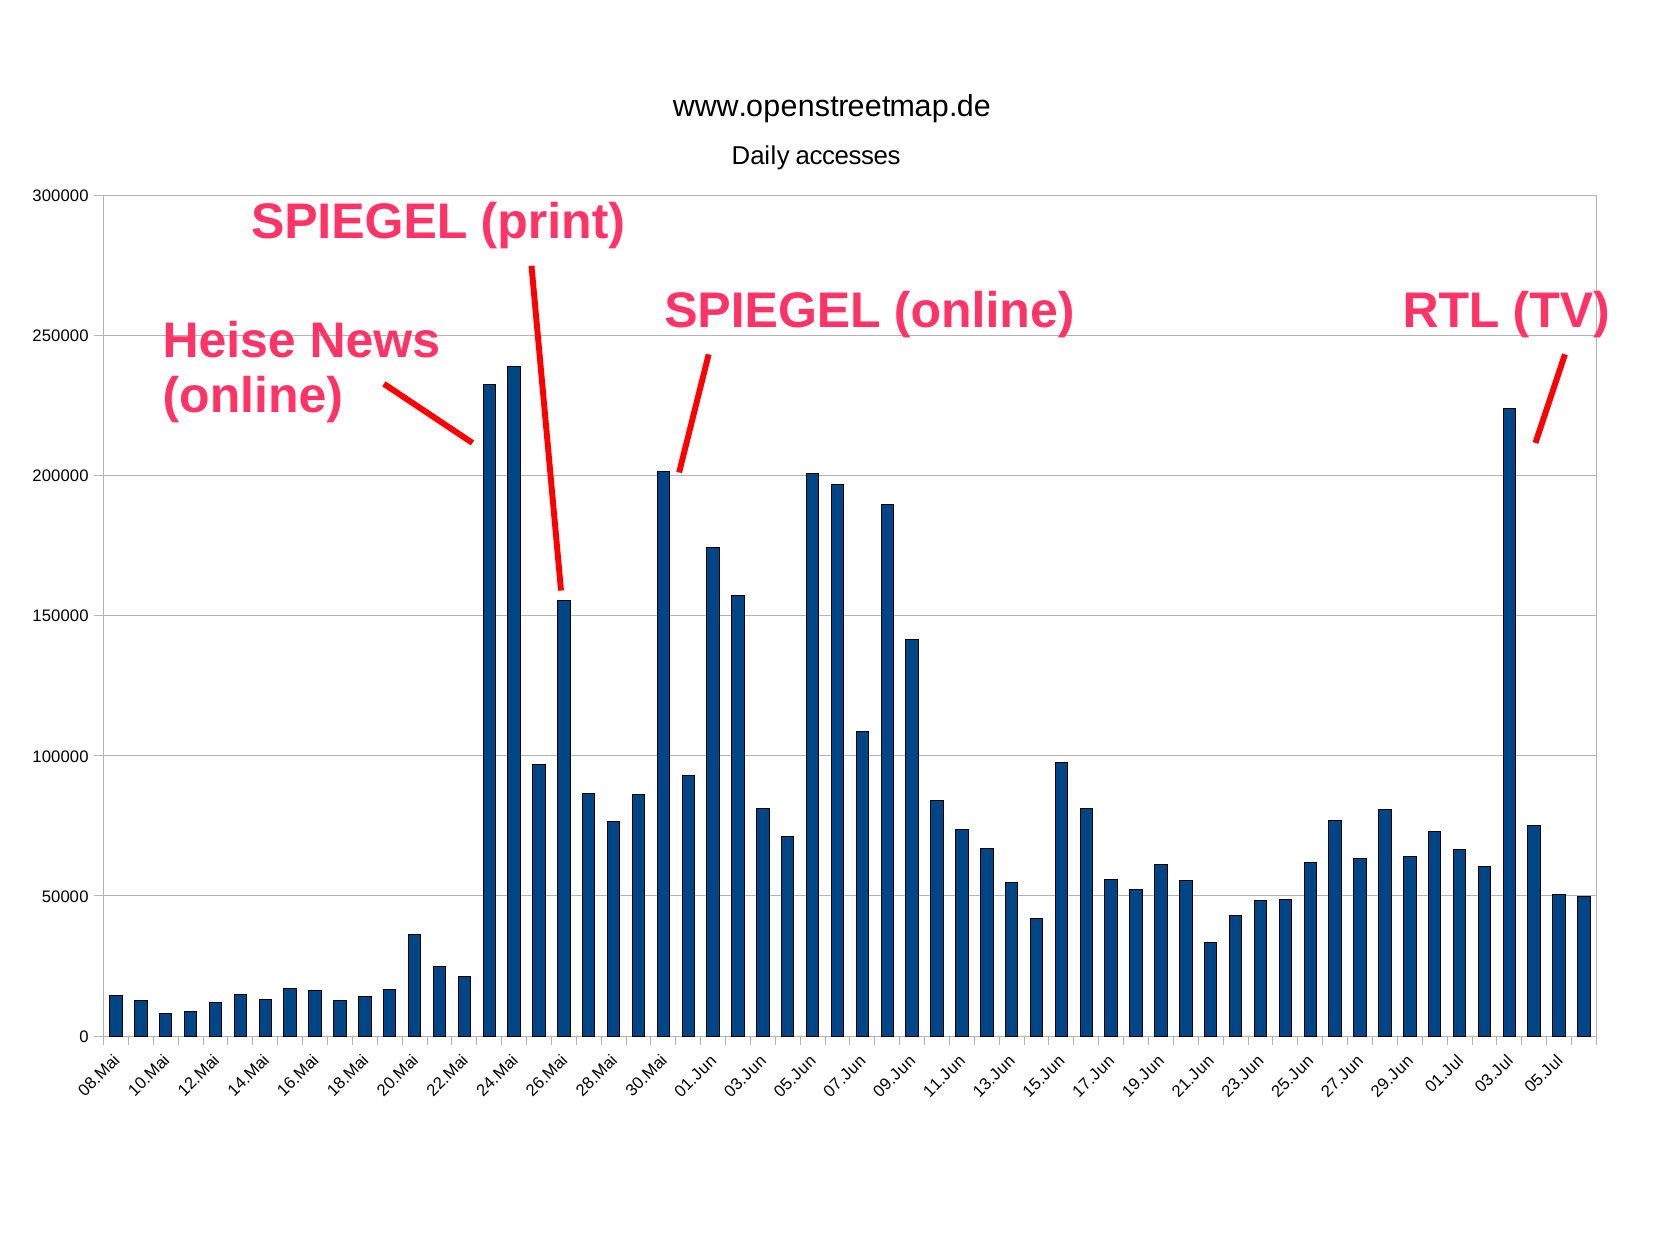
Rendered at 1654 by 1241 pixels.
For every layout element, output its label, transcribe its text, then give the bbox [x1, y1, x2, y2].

text_box SPIEGEL (print) [236, 186, 680, 266]
text_box RTL (TV) [1387, 275, 1654, 355]
chart [0, 59, 1630, 1123]
text_box Heise News (online) [147, 304, 532, 449]
text_box SPIEGEL (online) [649, 275, 1123, 355]
